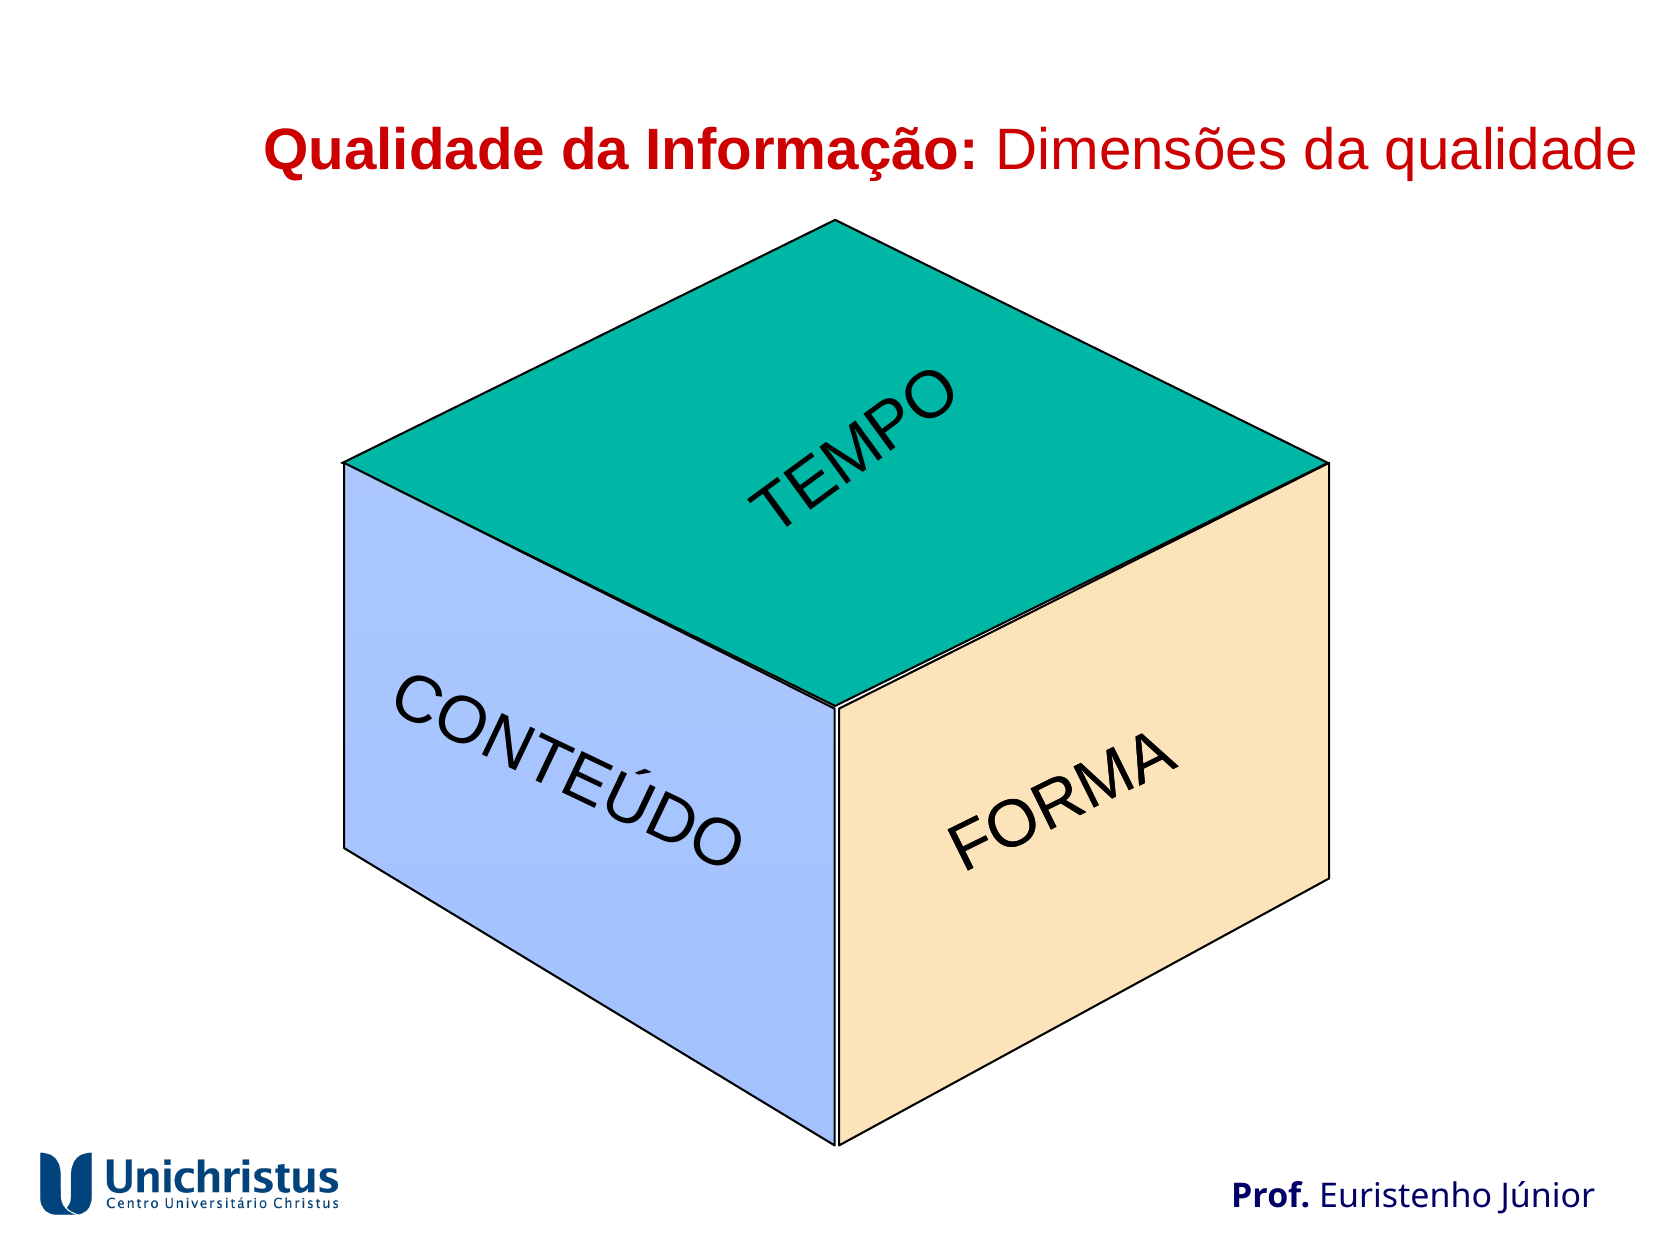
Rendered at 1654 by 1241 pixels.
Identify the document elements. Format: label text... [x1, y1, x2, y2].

picture [35, 1149, 343, 1217]
text_box Qualidade da Informação: Dimensões da qualidade [248, 109, 1654, 189]
text_box Prof. Euristenho Júnior [1216, 1163, 1654, 1224]
text_box [342, 219, 1330, 1146]
text_box TEMPO [717, 322, 998, 564]
text_box FORMA [917, 662, 1264, 899]
text_box CONTEÚDO [364, 635, 798, 910]
